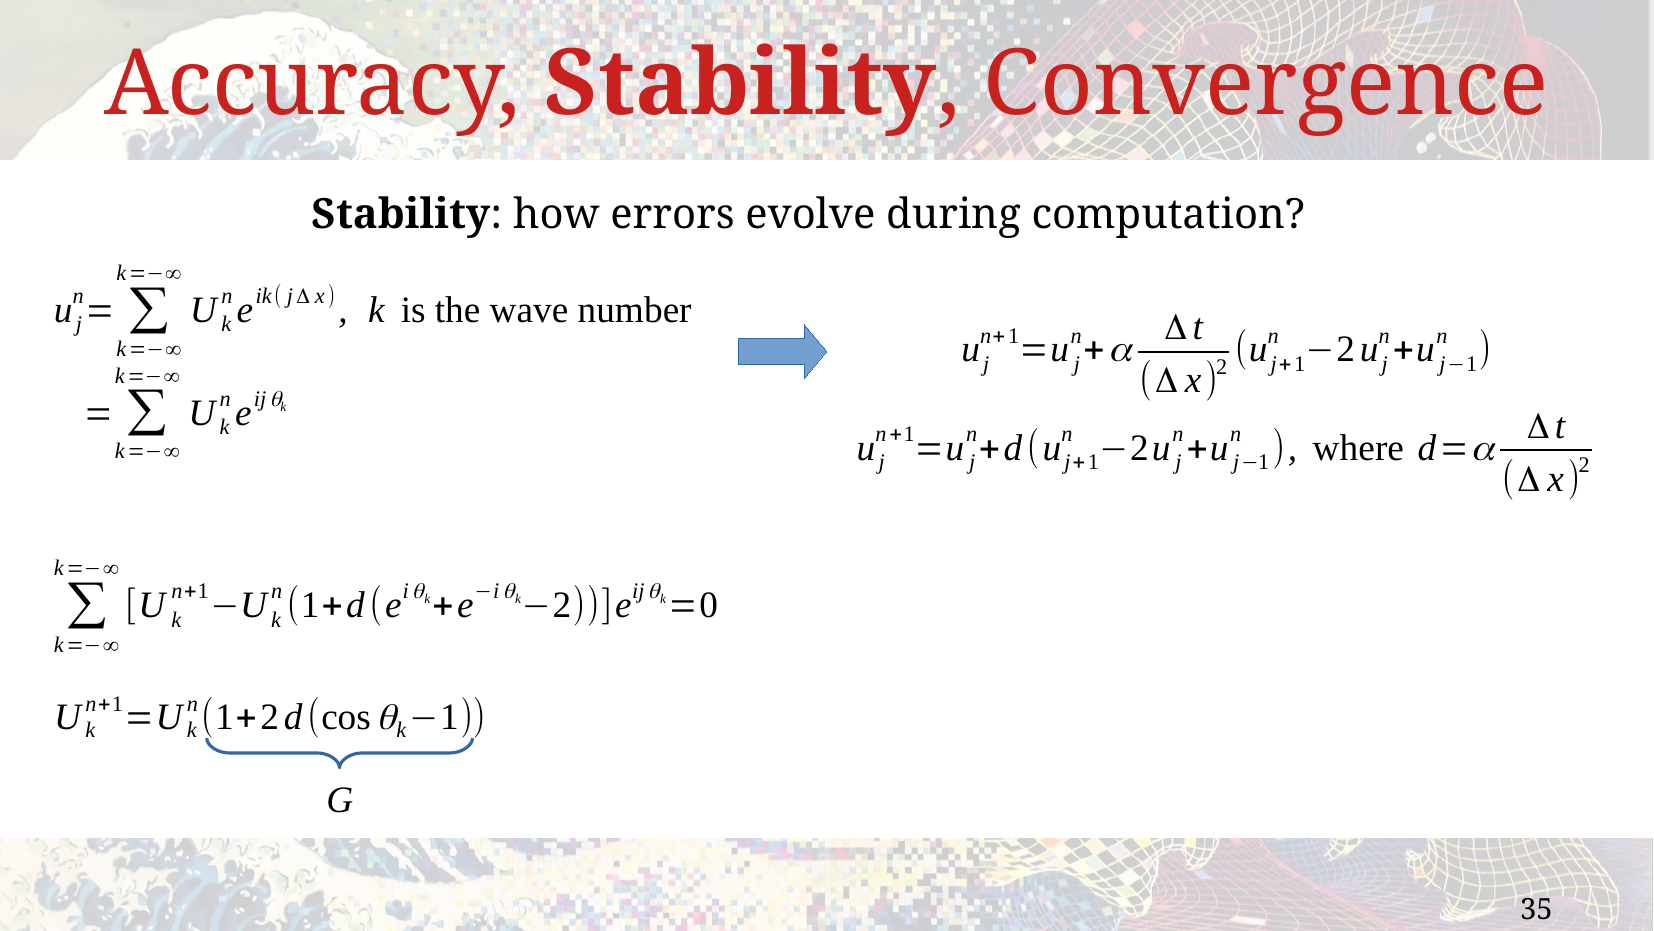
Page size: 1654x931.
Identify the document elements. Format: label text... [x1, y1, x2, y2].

chart [47, 555, 725, 657]
text_box [738, 324, 827, 379]
chart [47, 691, 492, 744]
chart [320, 779, 361, 821]
text_box Stability: how errors evolve during computation? [389, 175, 1228, 266]
chart [47, 259, 703, 464]
chart [850, 307, 1600, 503]
title Accuracy, Stability, Convergence [0, 33, 1654, 126]
